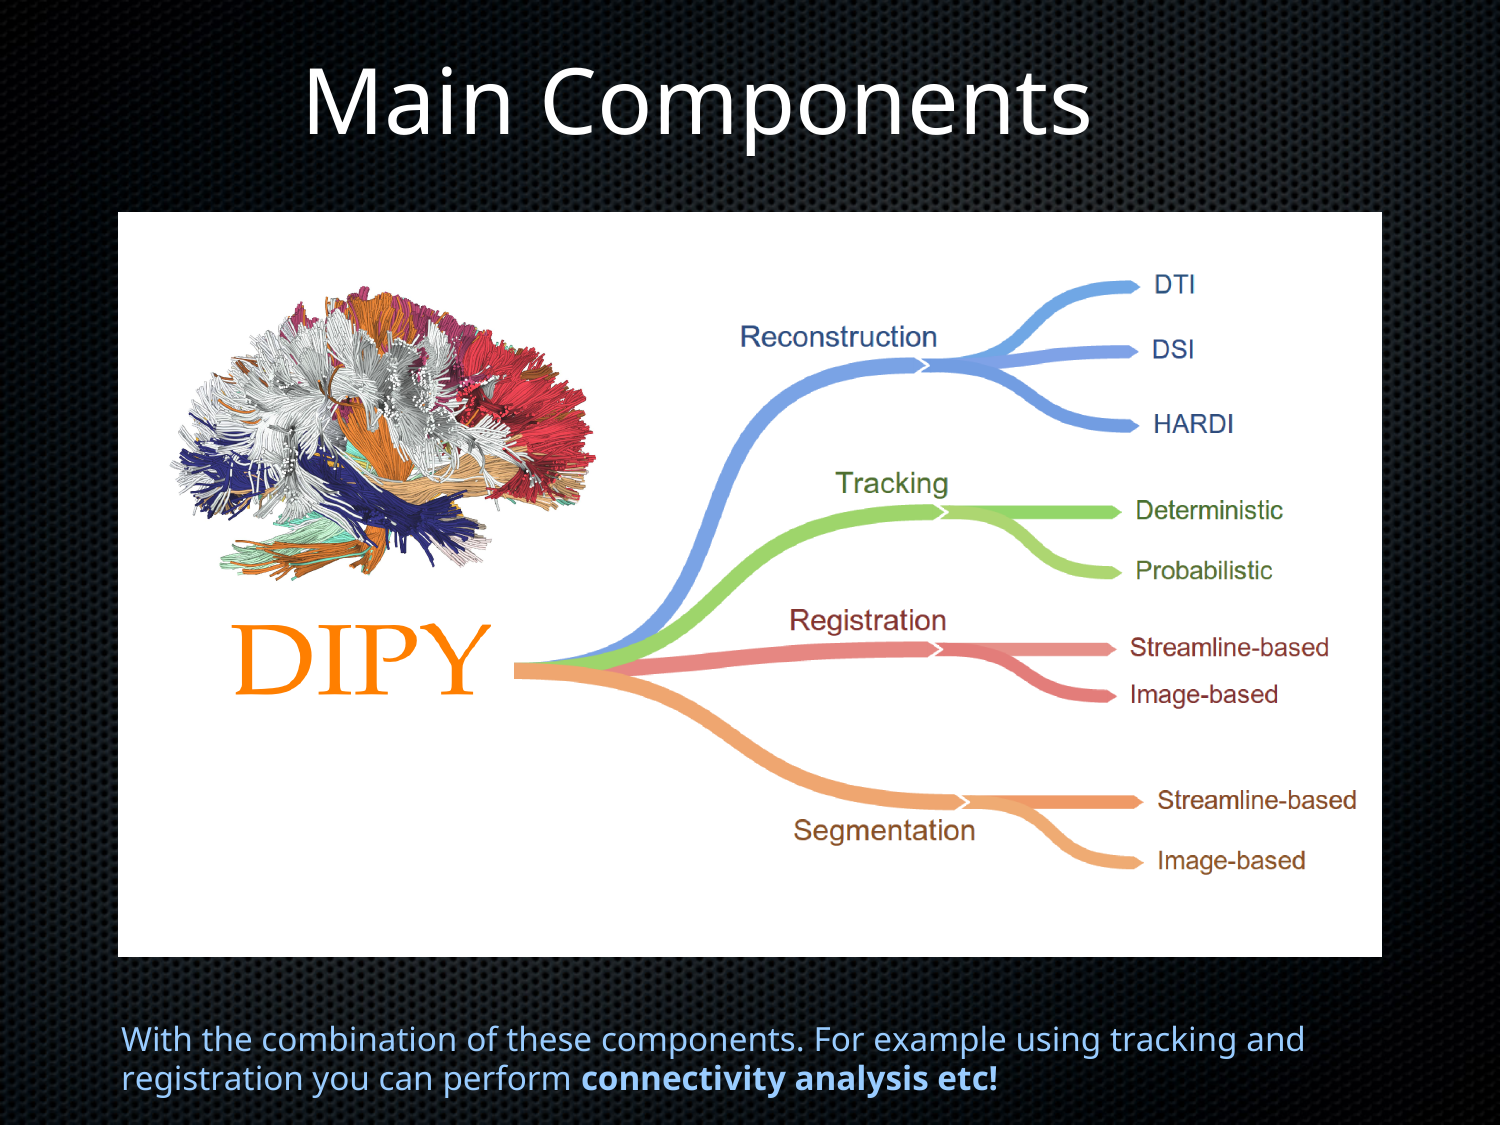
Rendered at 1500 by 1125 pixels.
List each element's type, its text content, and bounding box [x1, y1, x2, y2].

text_box Main Components [286, 35, 1146, 212]
text_box With the combination of these components. For example using tracking and registration you can perform connectivity analysis etc! [106, 980, 1465, 1105]
picture [0, 0, 1500, 1125]
